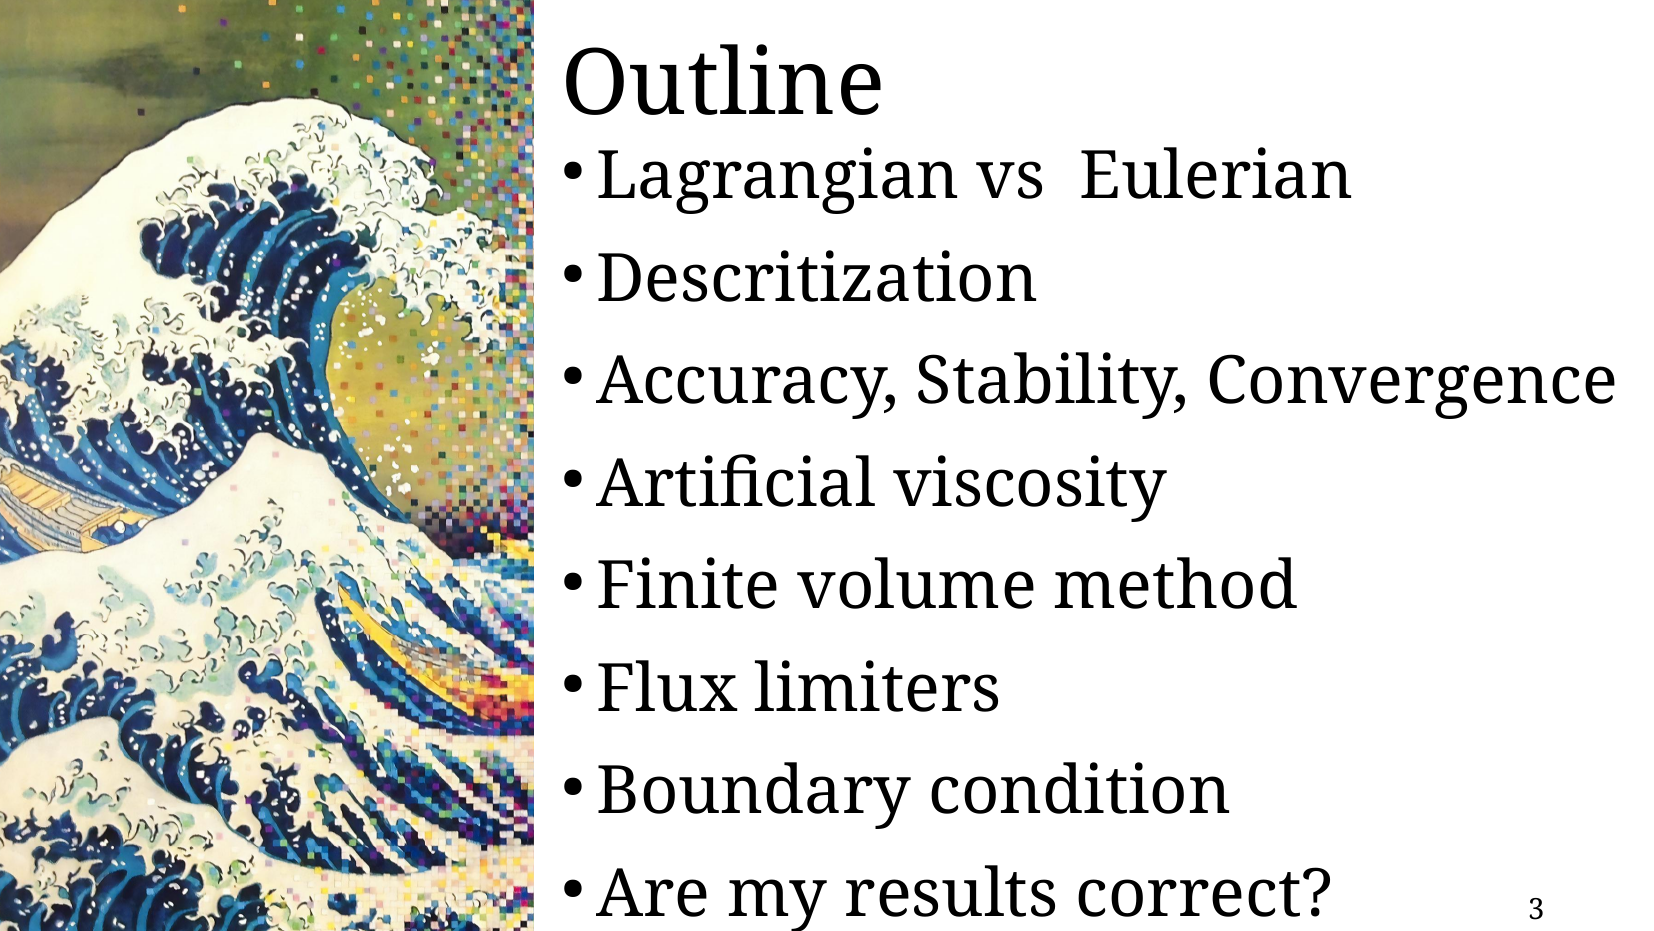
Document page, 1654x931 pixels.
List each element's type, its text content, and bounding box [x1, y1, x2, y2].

subtitle Lagrangian vs Eulerian Descritization Accuracy, Stability, Convergence Artificial viscosity Finite volume method Flux limiters Boundary condition Are my results correct? [561, 177, 1625, 886]
title Outline [561, 1, 1654, 158]
picture [0, 0, 534, 931]
